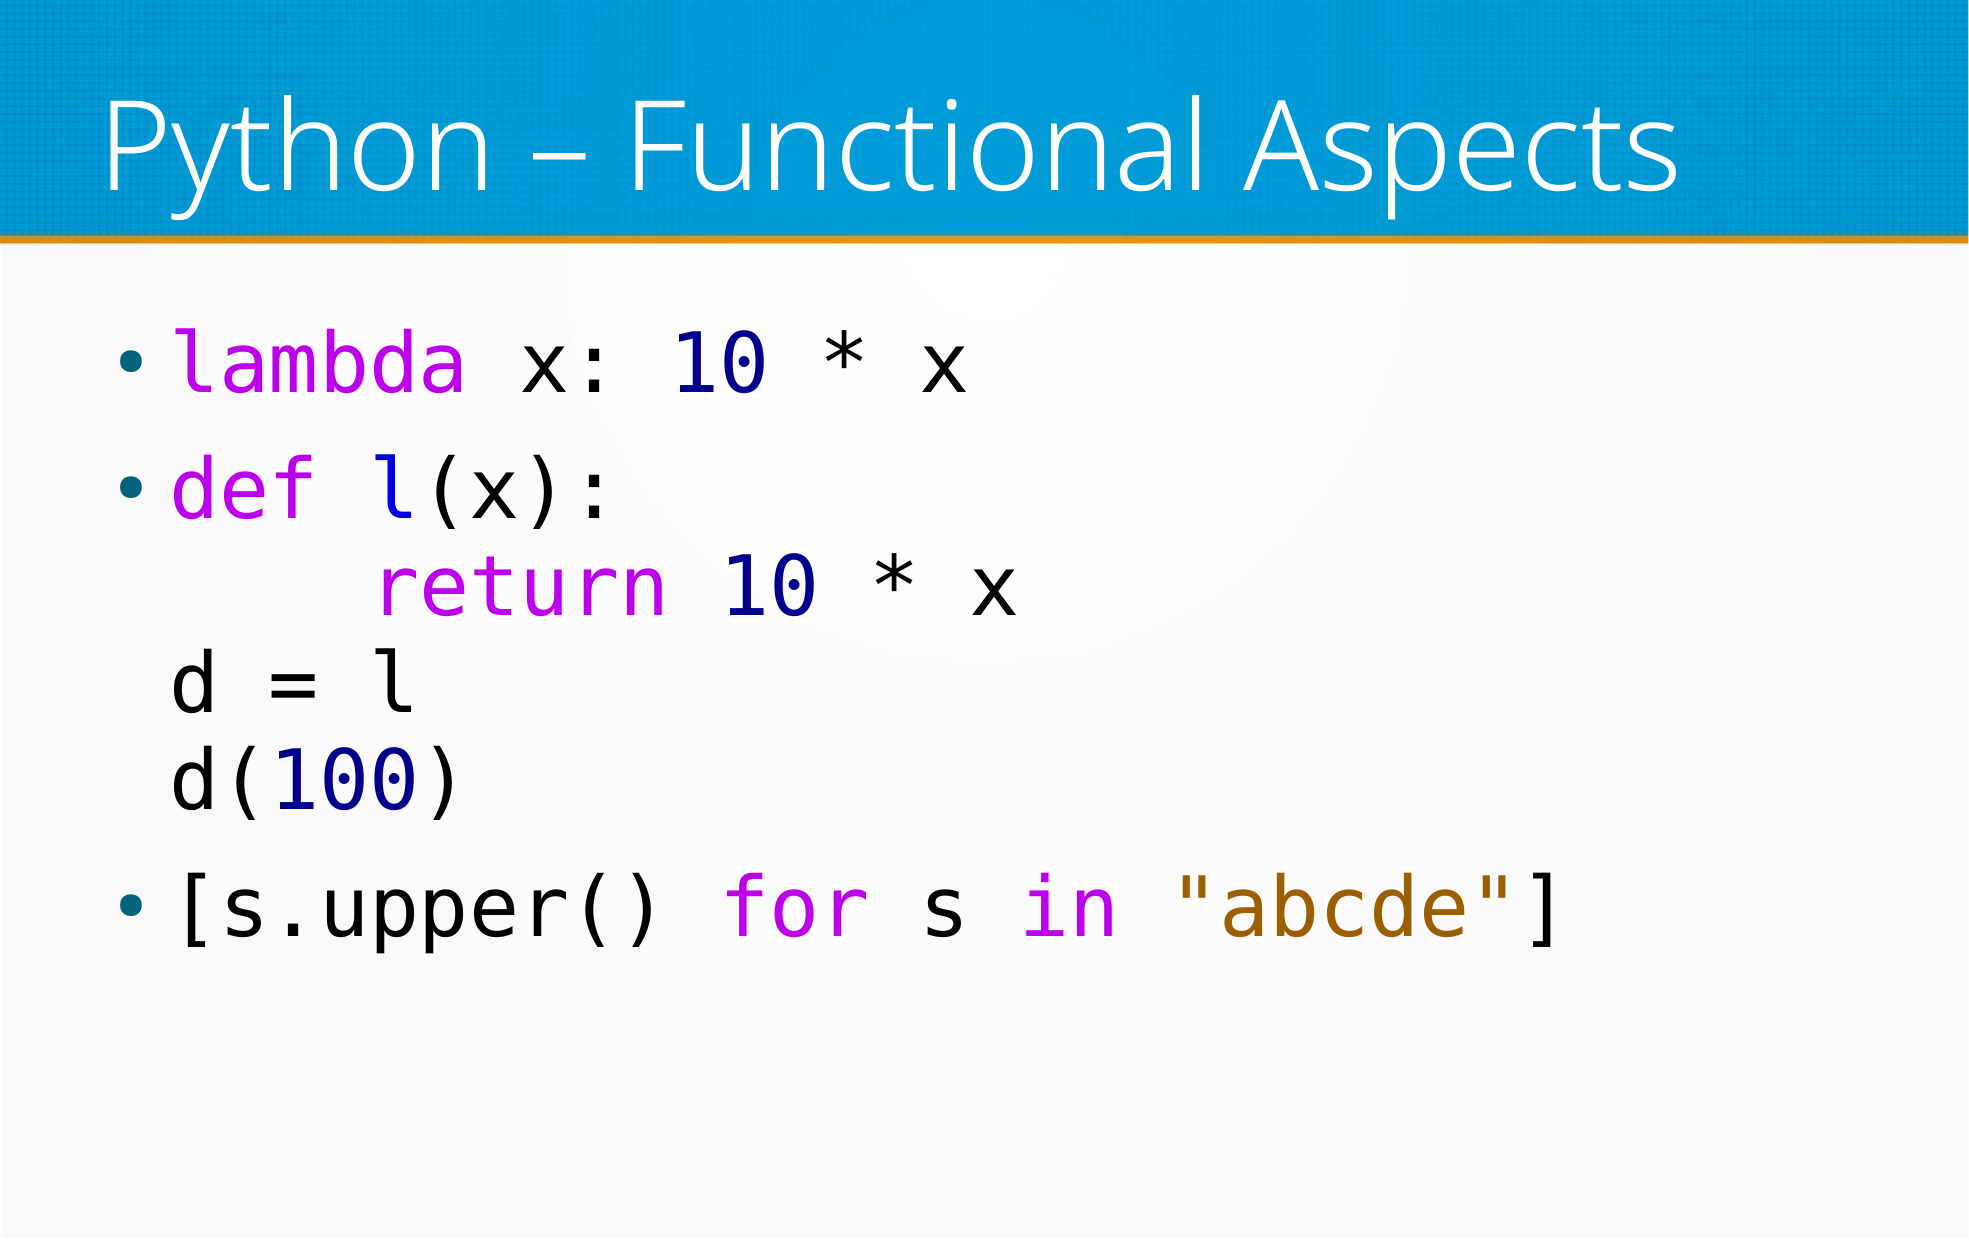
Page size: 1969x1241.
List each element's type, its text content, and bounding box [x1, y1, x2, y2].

title Python – Functional Aspects [98, 19, 1870, 227]
list lambda x: 10 * x def l(x): return 10 * x d = l d(100) [s.upper() for s in "abcde"] [98, 315, 1861, 1081]
picture [0, 233, 1969, 1241]
